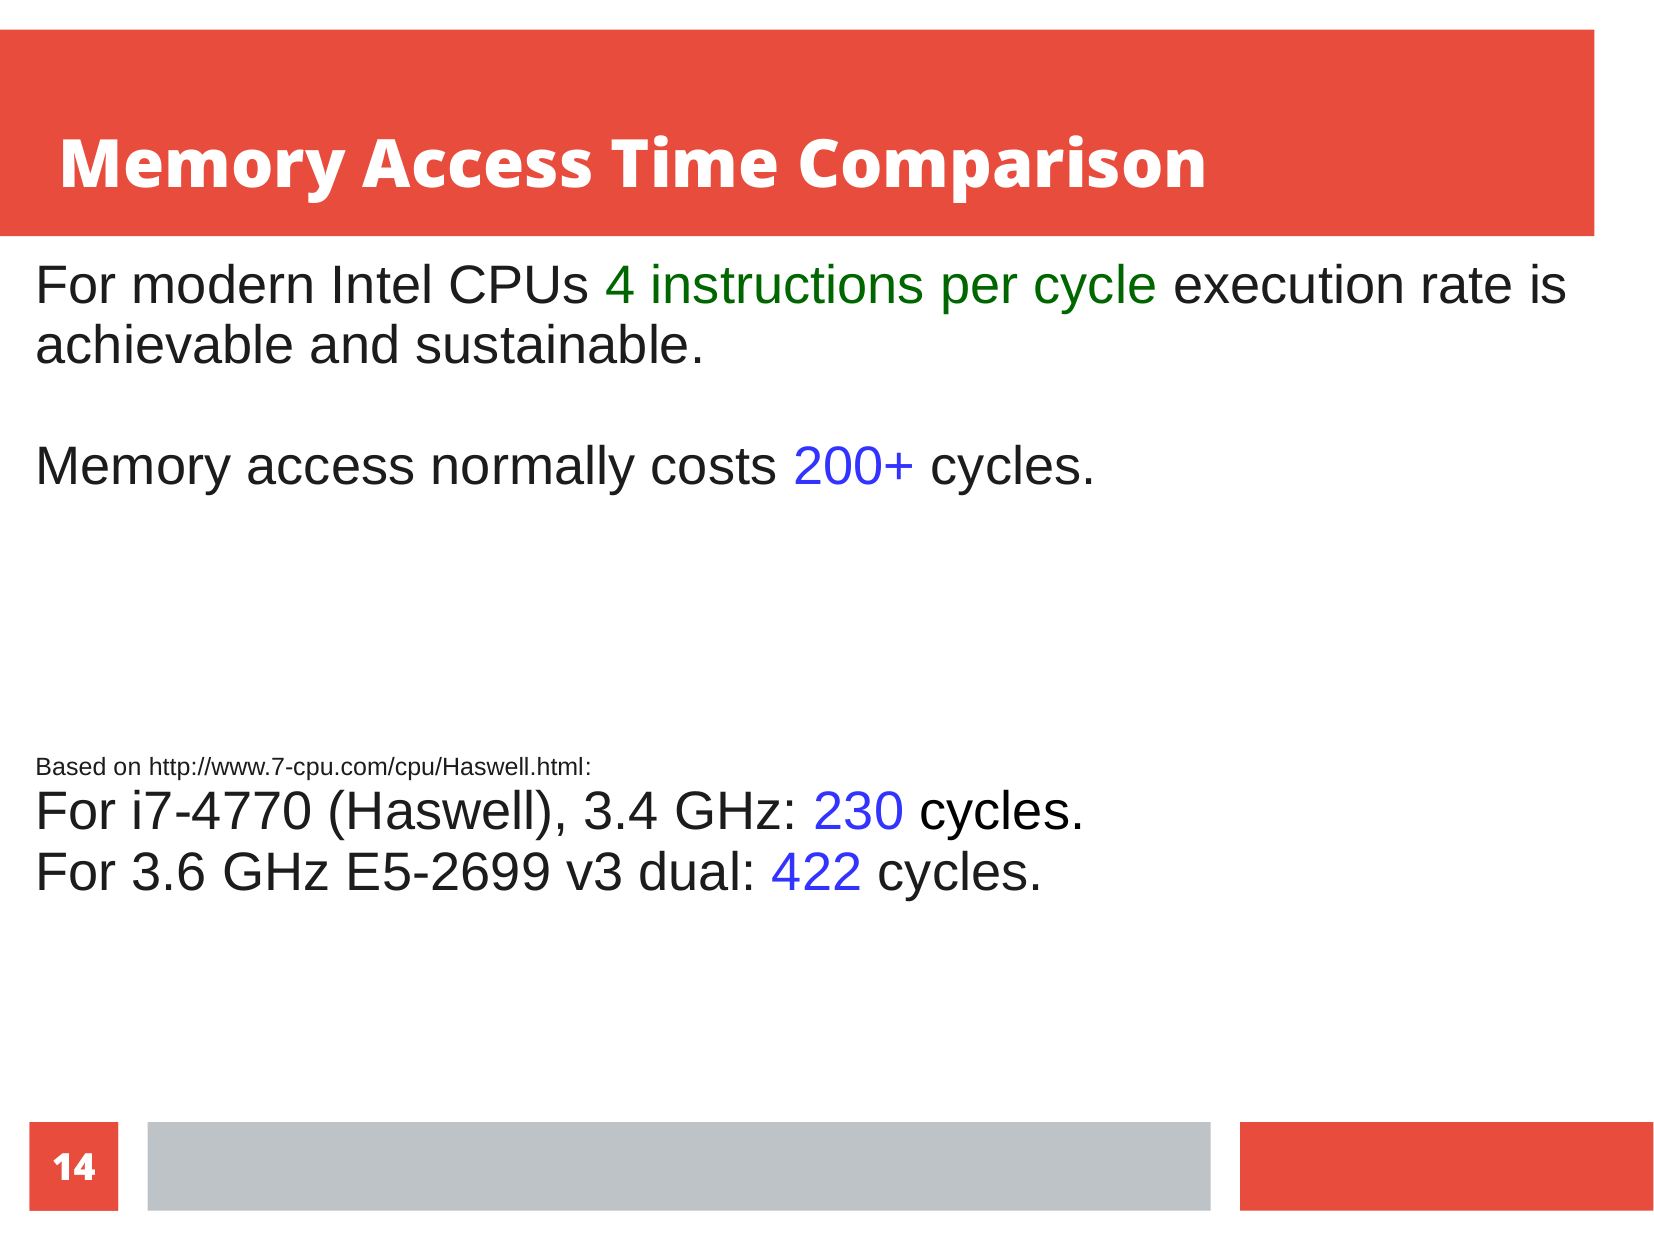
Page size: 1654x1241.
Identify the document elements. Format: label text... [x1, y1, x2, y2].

text_box For modern Intel CPUs 4 instructions per cycle execution rate is achievable and sustainable. Memory access normally costs 200+ cycles. Based on http://www.7-cpu.com/cpu/Haswell.html: For i7-4770 (Haswell), 3.4 GHz: 230 cycles. For 3.6 GHz E5-2699 v3 dual: 422 cycles. [35, 254, 1595, 875]
title Memory Access Time Comparison [59, 59, 1595, 207]
